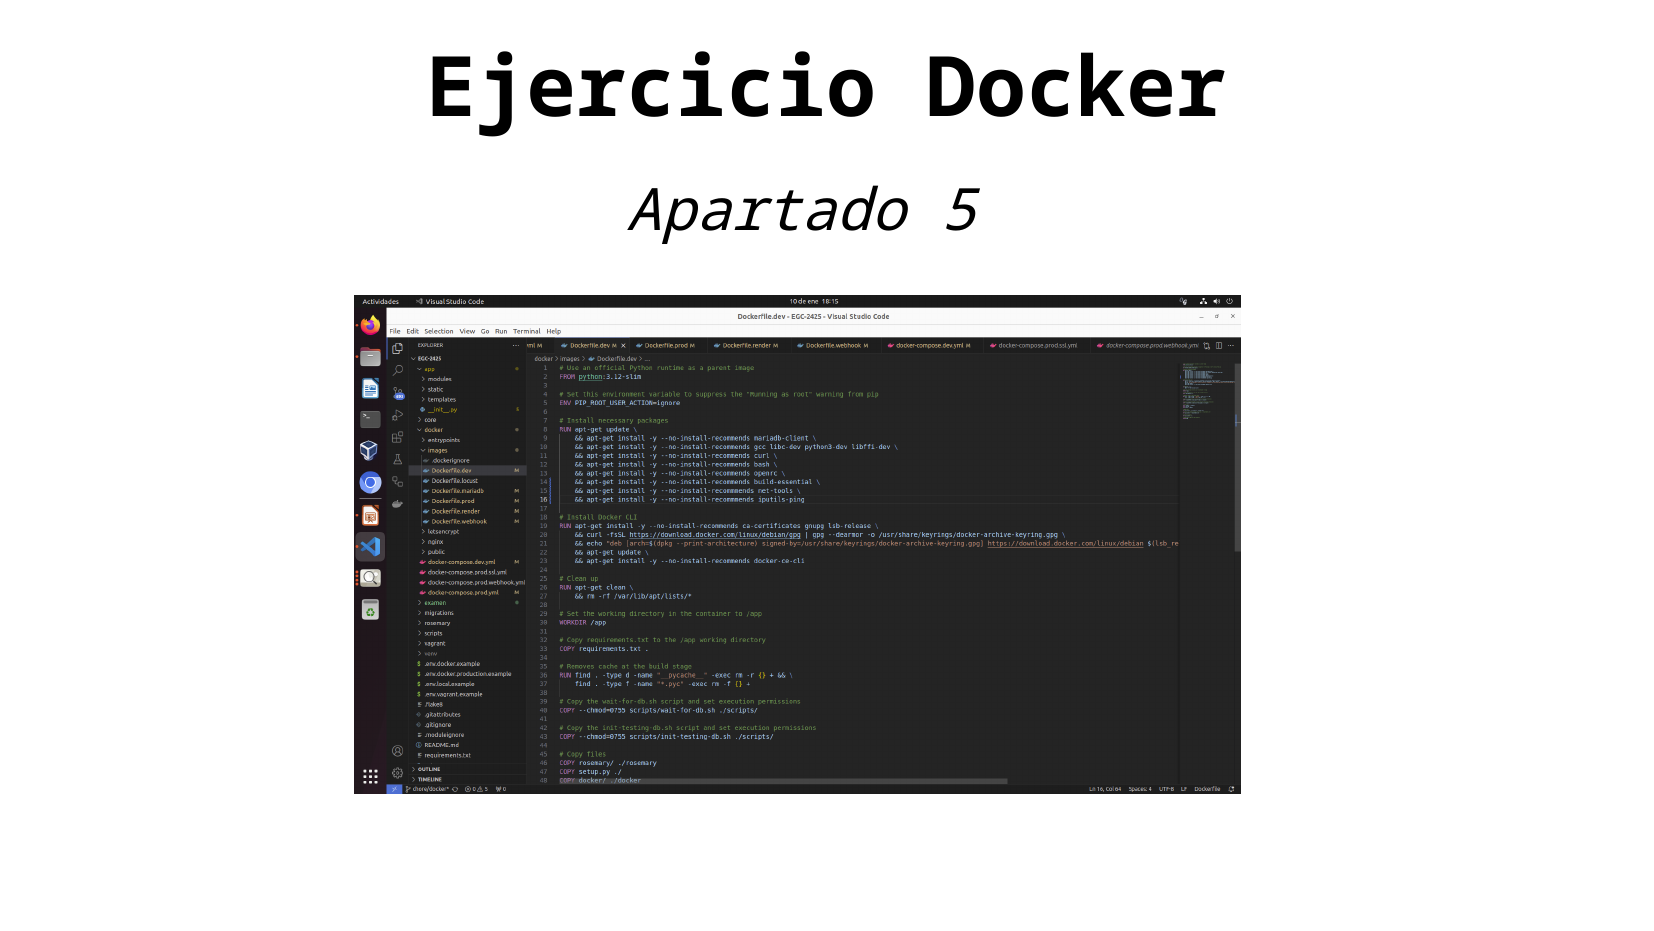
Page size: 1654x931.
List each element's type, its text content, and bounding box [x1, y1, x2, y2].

picture [354, 295, 1241, 794]
subtitle [82, 217, 1571, 758]
title Ejercicio Docker Apartado 5 [82, 57, 1571, 217]
